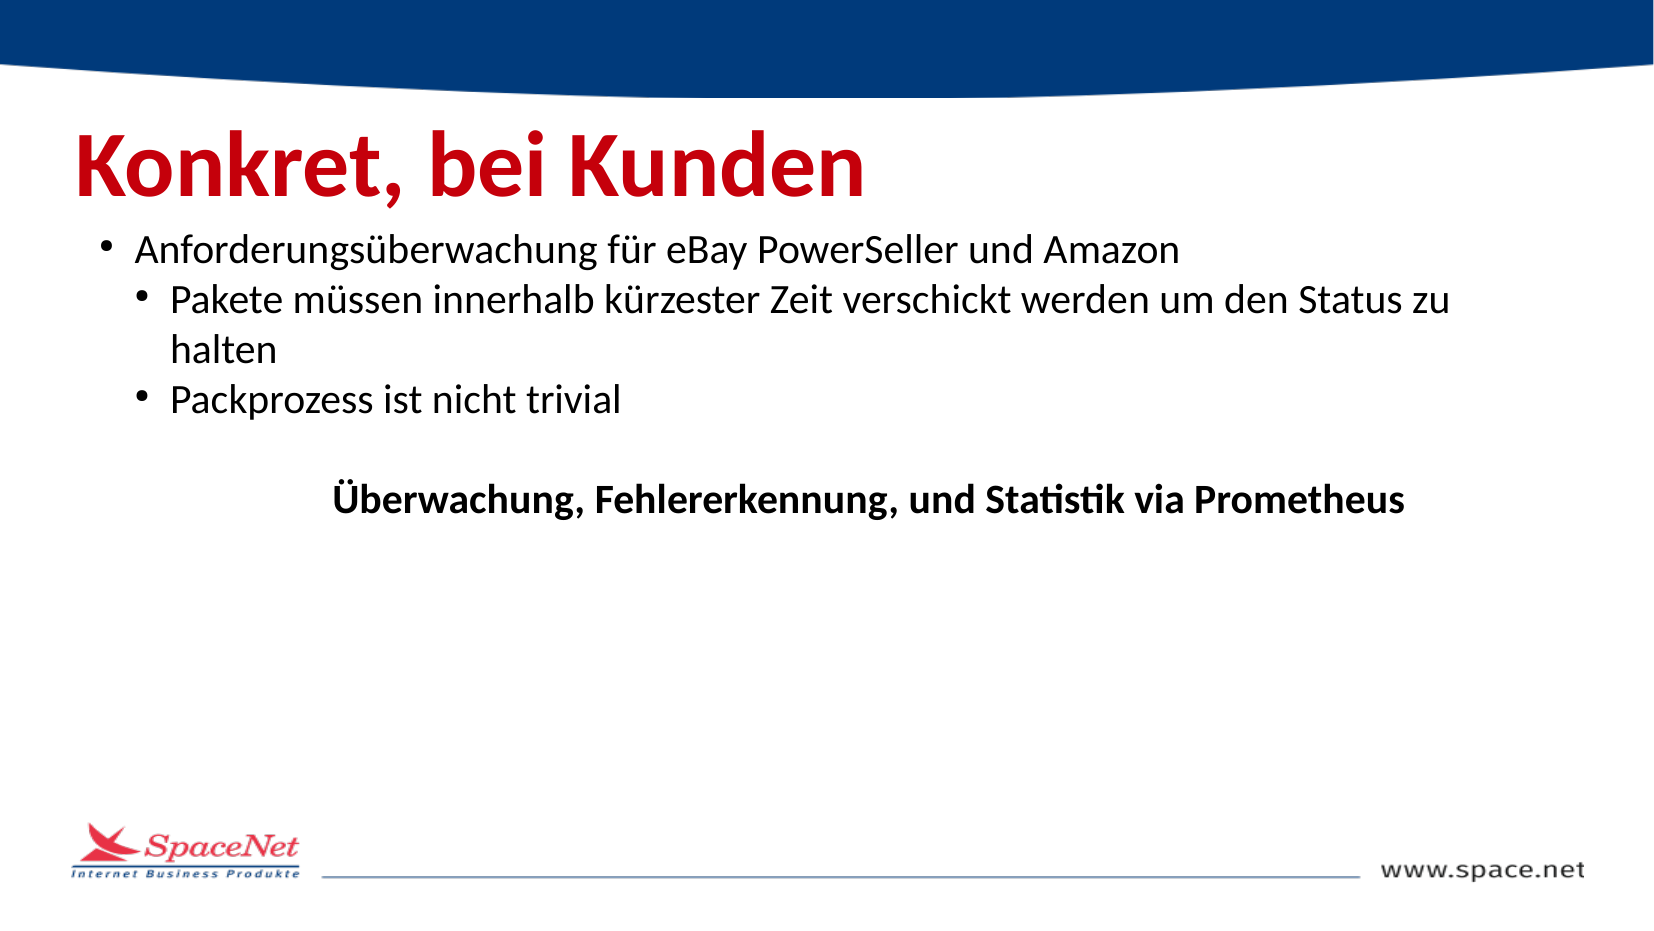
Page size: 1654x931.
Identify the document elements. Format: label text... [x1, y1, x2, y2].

text_box Anforderungsüberwachung für eBay PowerSeller und Amazon Pakete müssen innerhalb kürzester Zeit verschickt werden um den Status zu halten Packprozess ist nicht trivial Überwachung, Fehlererkennung, und Statistik via Prometheus [84, 223, 1583, 580]
text_box Konkret, bei Kunden [60, 95, 1583, 223]
